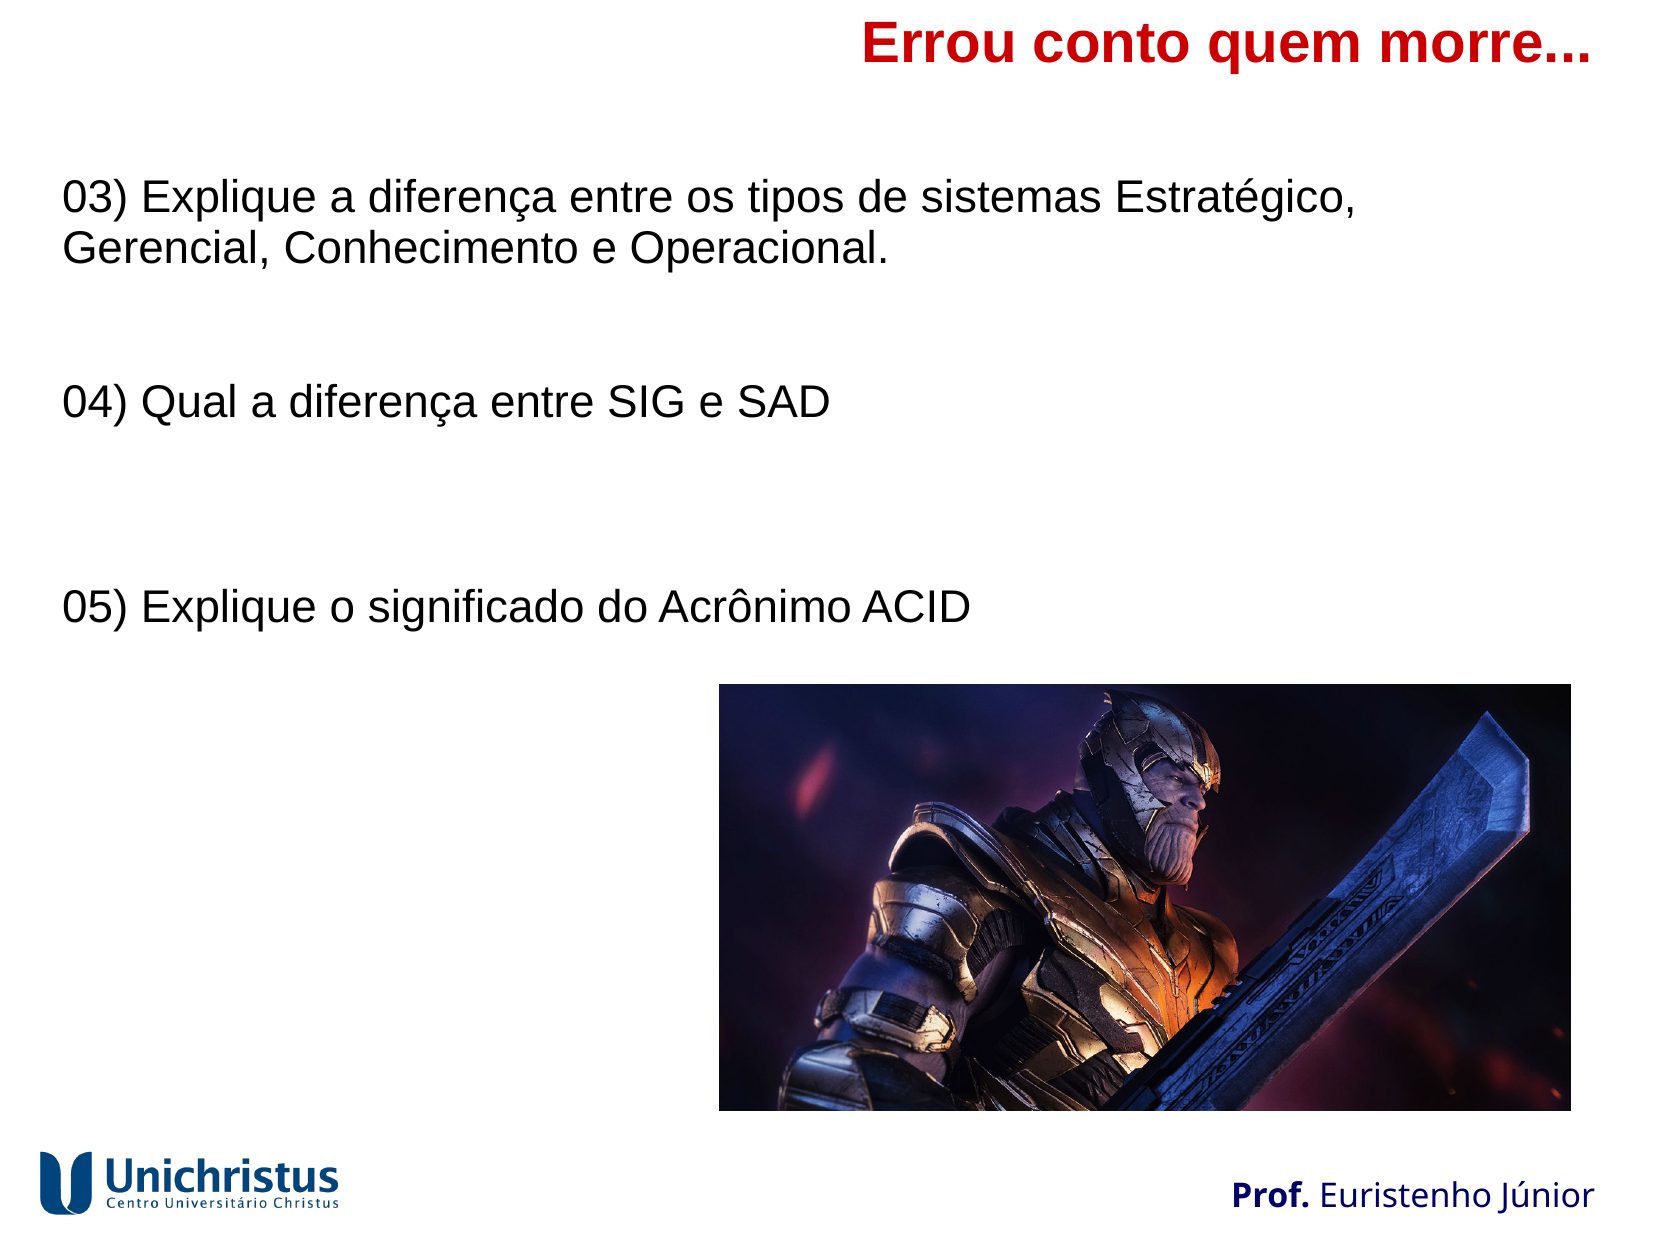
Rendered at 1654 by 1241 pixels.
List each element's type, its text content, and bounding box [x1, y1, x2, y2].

picture [35, 1148, 343, 1217]
text_box Prof. Euristenho Júnior [1216, 1163, 1654, 1224]
picture [322, 301, 1654, 1111]
text_box 03) Explique a diferença entre os tipos de sistemas Estratégico, Gerencial, Conhecimento e Operacional. 04) Qual a diferença entre SIG e SAD 05) Explique o significado do Acrônimo ACID [47, 163, 1536, 640]
text_box Errou conto quem morre... [846, 2, 1654, 83]
